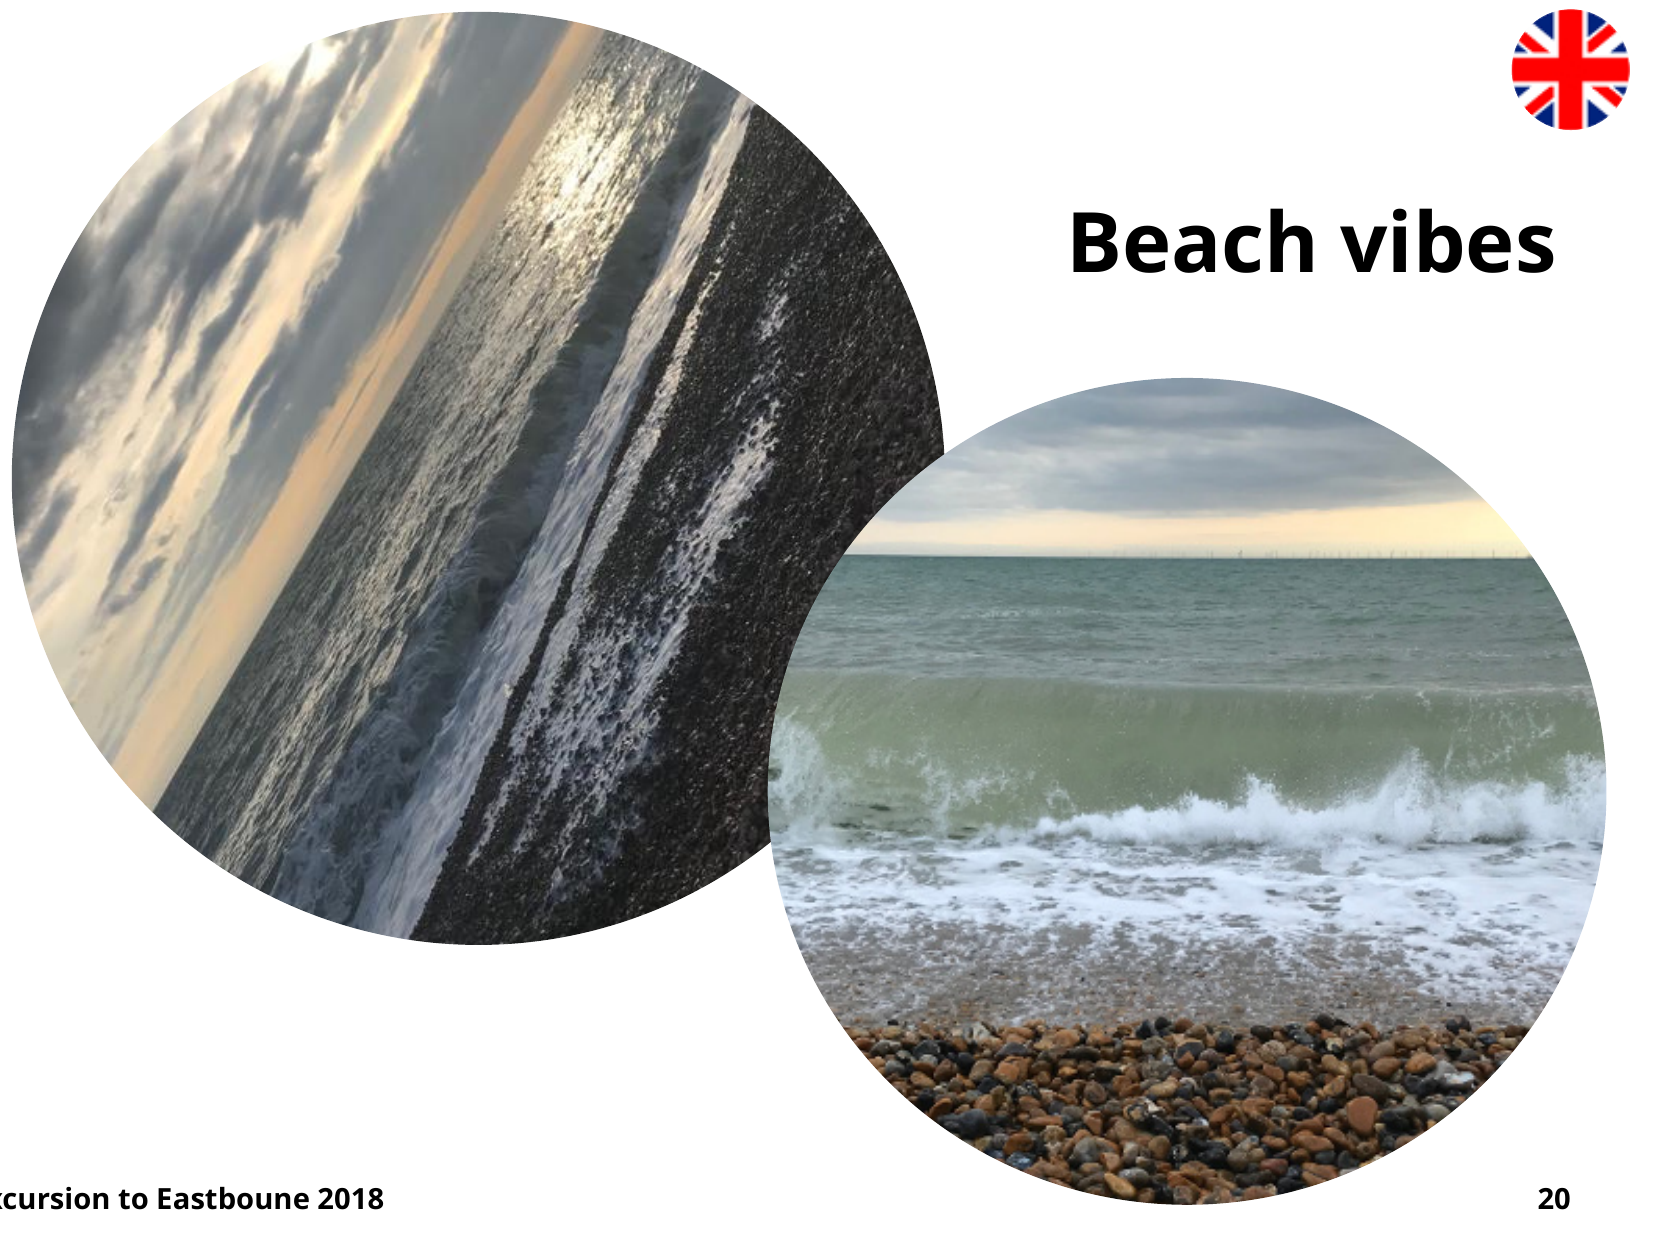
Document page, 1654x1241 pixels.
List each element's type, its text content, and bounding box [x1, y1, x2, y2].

text_box Beach vibes [1051, 176, 1654, 296]
text_box [11, 11, 1607, 1205]
picture [1511, 9, 1630, 131]
